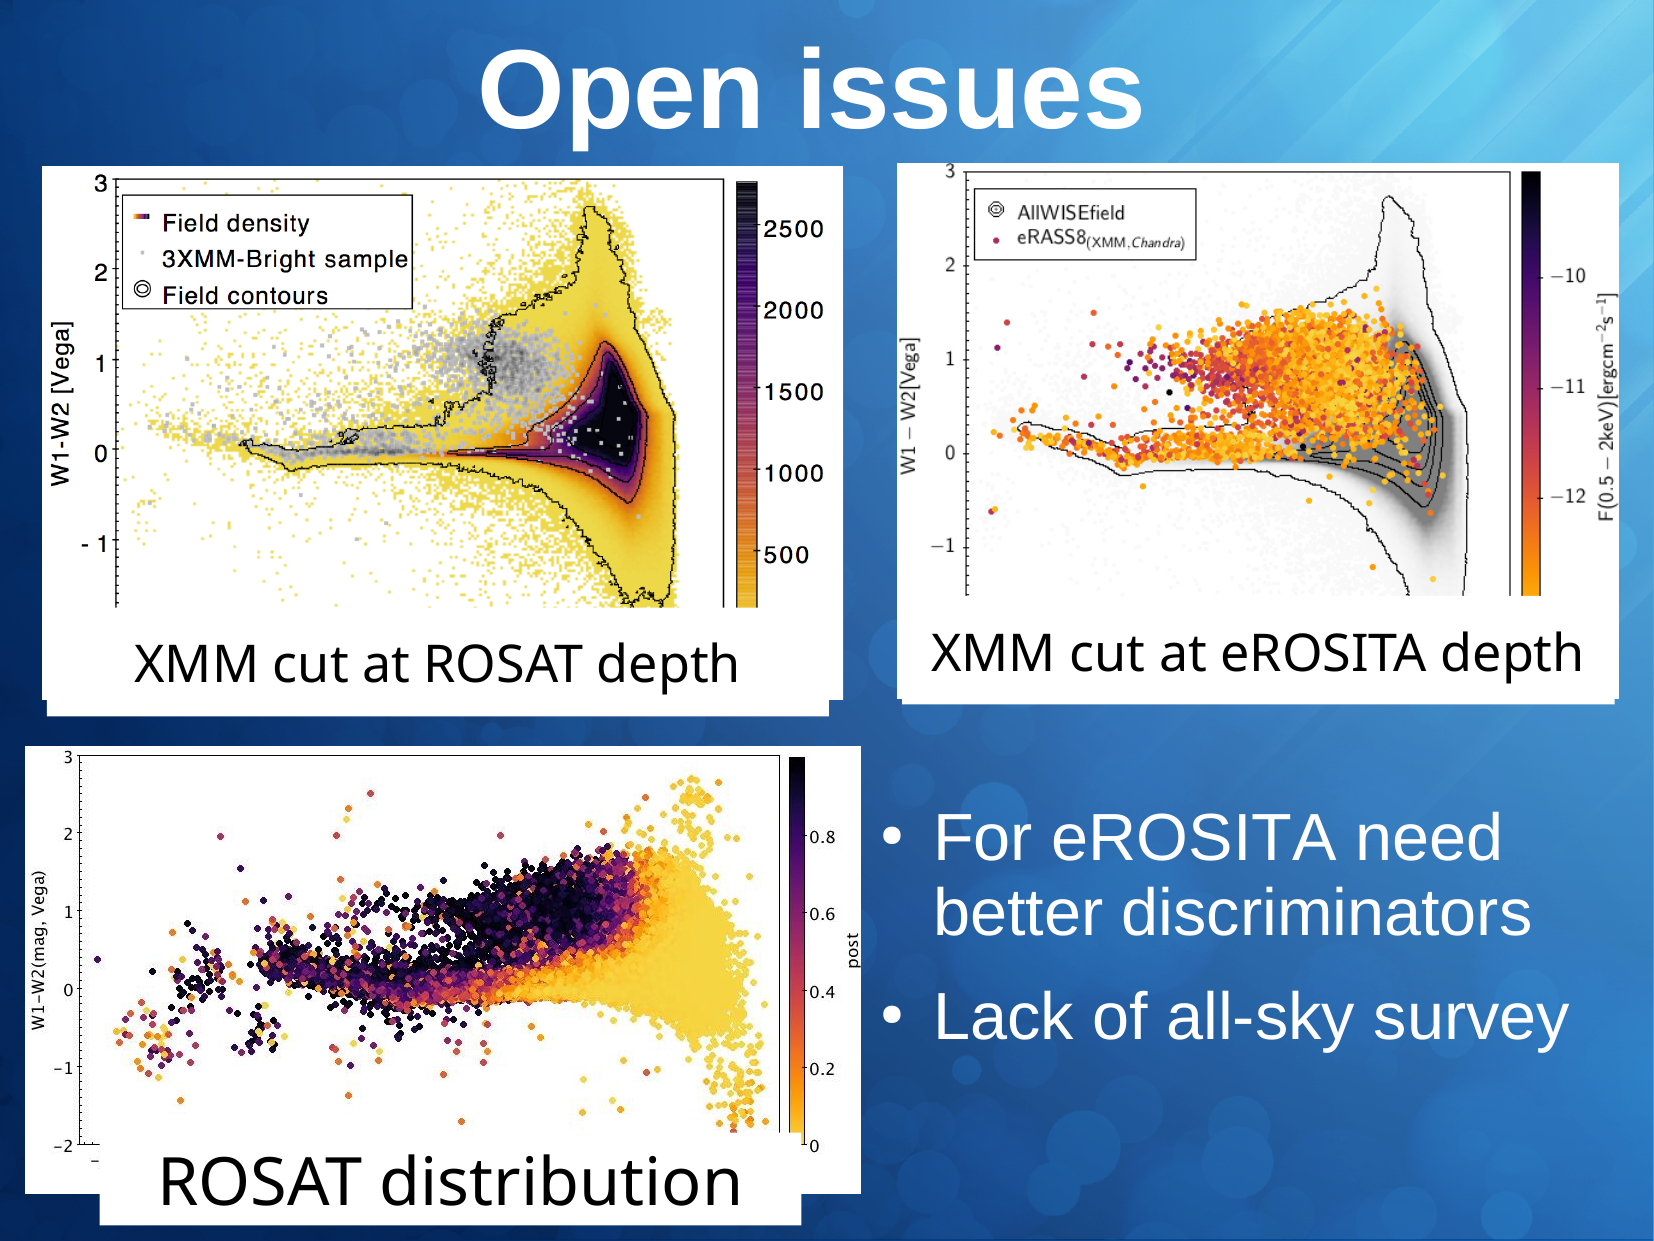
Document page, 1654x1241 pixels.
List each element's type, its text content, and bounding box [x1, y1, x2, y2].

text_box XMM cut at ROSAT depth [46, 607, 829, 717]
picture [0, 0, 1654, 1241]
list For eROSITA need better discriminators Lack of all-sky survey [862, 800, 1654, 1241]
title Open issues [118, 5, 1506, 174]
text_box ROSAT distribution [99, 1132, 802, 1226]
text_box XMM cut at eROSITA depth [902, 595, 1615, 705]
